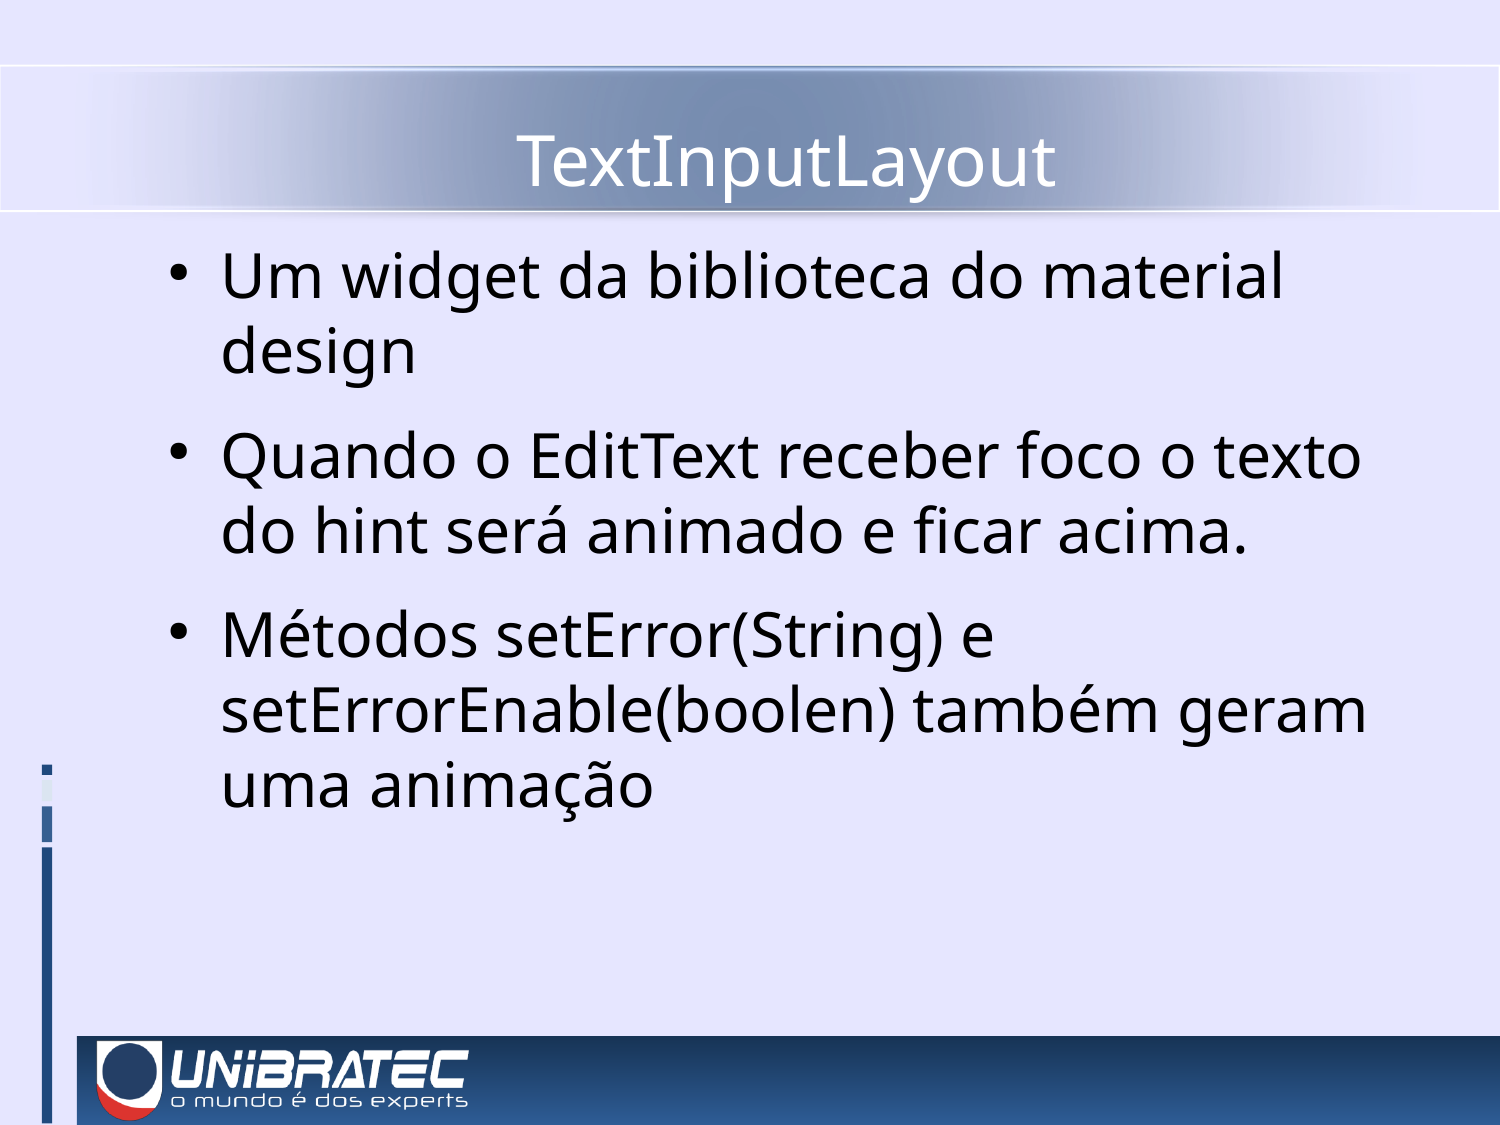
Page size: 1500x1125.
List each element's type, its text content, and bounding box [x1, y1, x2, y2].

picture [96, 1040, 469, 1121]
title TextInputLayout [150, 84, 1424, 233]
picture [0, 58, 1500, 227]
list Um widget da biblioteca do material design Quando o EditText receber foco o texto do hint será animado e ficar acima. Métodos setError(String) e setErrorEnable(boolen) também geram uma animação [150, 236, 1441, 1028]
